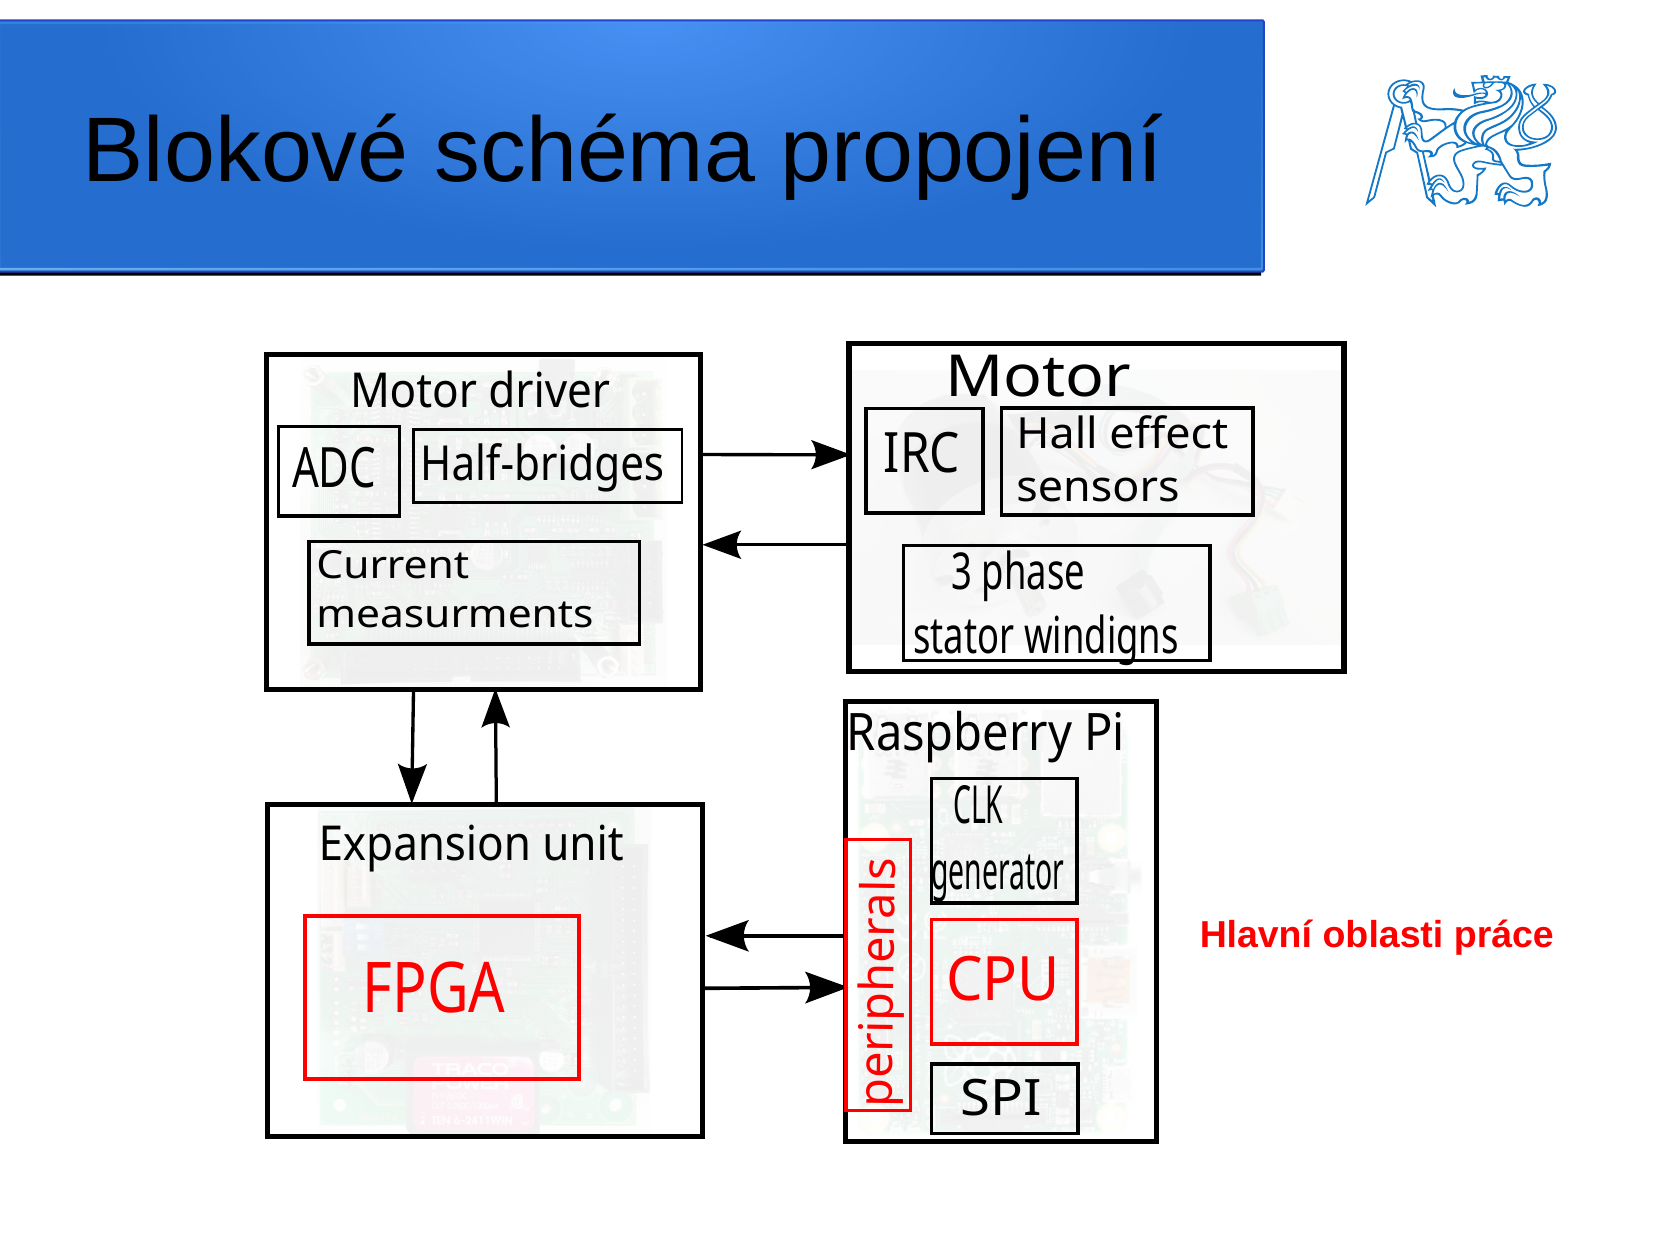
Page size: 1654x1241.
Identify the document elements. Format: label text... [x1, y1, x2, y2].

title Blokové schéma propojení [82, 47, 1235, 252]
chart [1365, 75, 1576, 211]
picture [168, 315, 1411, 1150]
text_box Hlavní oblasti práce [1411, 906, 1569, 991]
